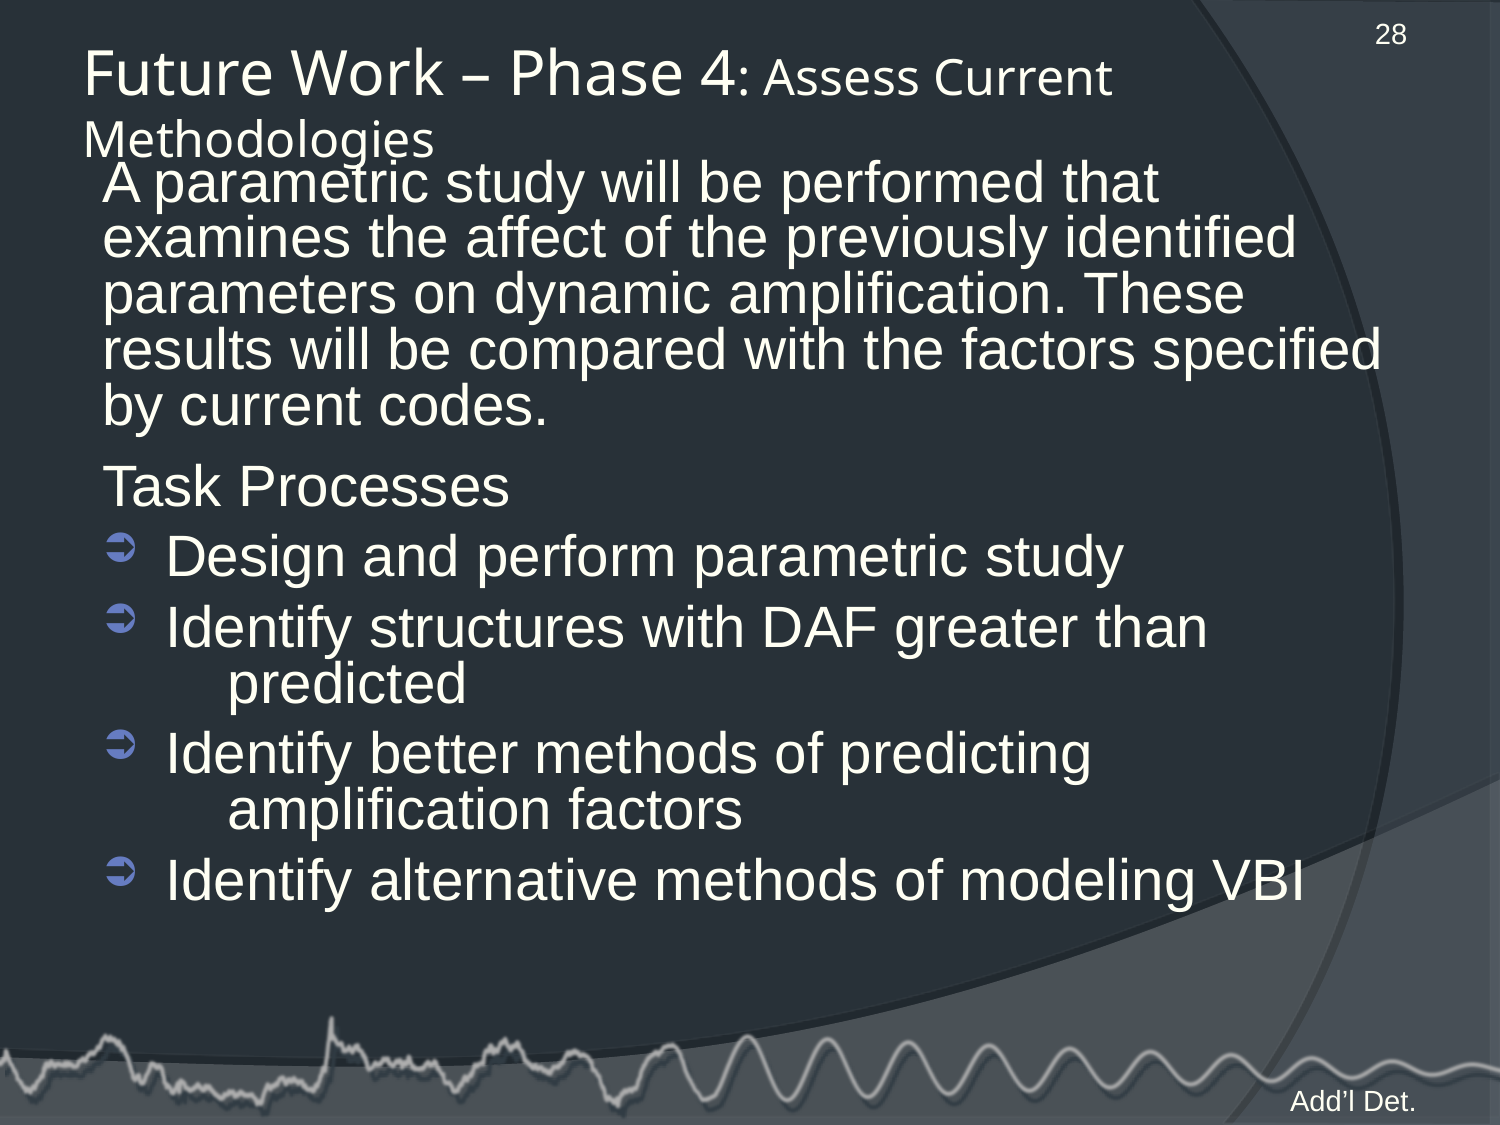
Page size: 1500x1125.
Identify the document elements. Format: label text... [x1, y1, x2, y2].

text_box Add’l Det. [1275, 1074, 1500, 1125]
text_box <number> [1374, 0, 1500, 60]
list A parametric study will be performed that examines the affect of the previously identified parameters on dynamic amplification. These results will be compared with the factors specified by current codes. Task Processes Design and perform parametric study Identify structures with DAF greater than predicted Identify better methods of predicting amplification factors Identify alternative methods of modeling VBI [75, 149, 1426, 1005]
title Future Work – Phase 4: Assess Current Methodologies [75, 24, 1426, 125]
picture [0, 987, 1500, 1125]
